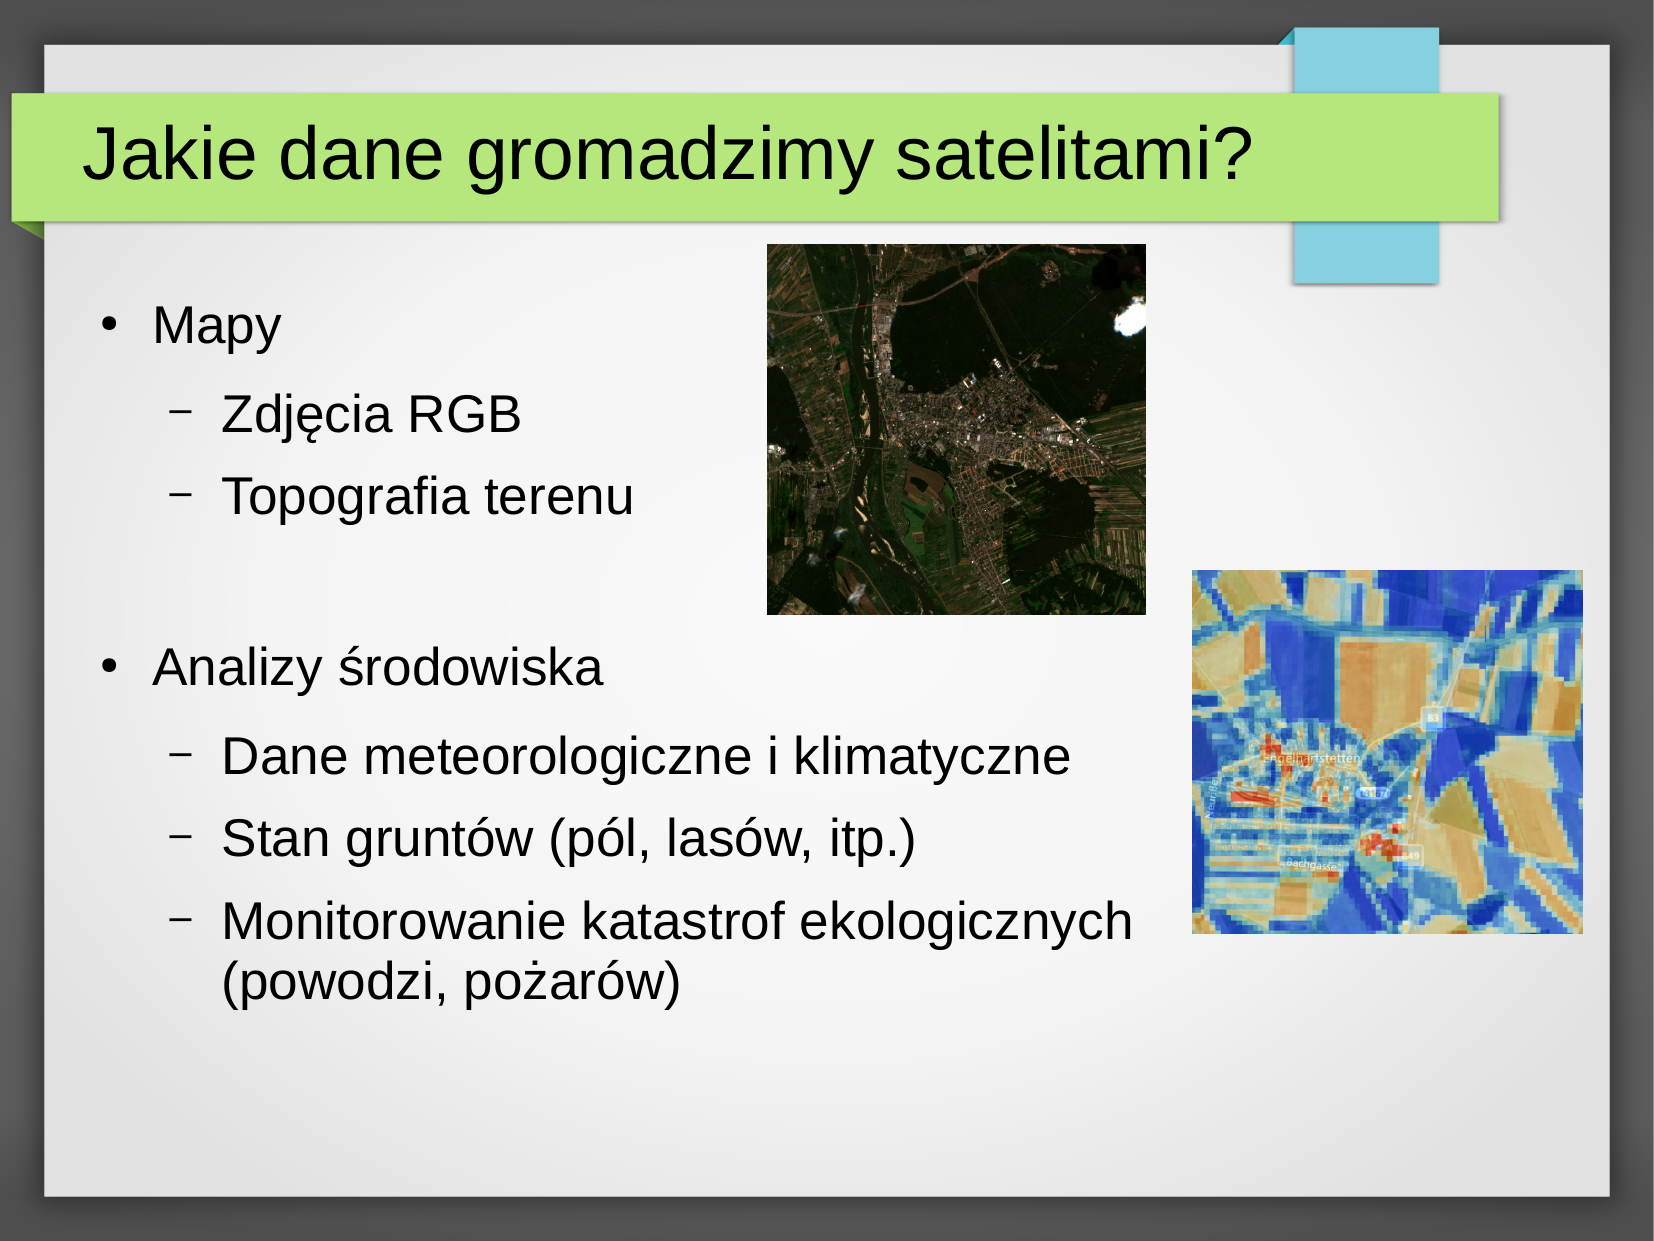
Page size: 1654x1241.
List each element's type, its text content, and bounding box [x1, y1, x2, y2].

list Mapy Zdjęcia RGB Topografia terenu Analizy środowiska Dane meteorologiczne i klimatyczne Stan gruntów (pól, lasów, itp.) Monitorowanie katastrof ekologicznych (powodzi, pożarów) [82, 295, 1571, 1015]
picture [0, 0, 1654, 1241]
title Jakie dane gromadzimy satelitami? [82, 94, 1264, 213]
